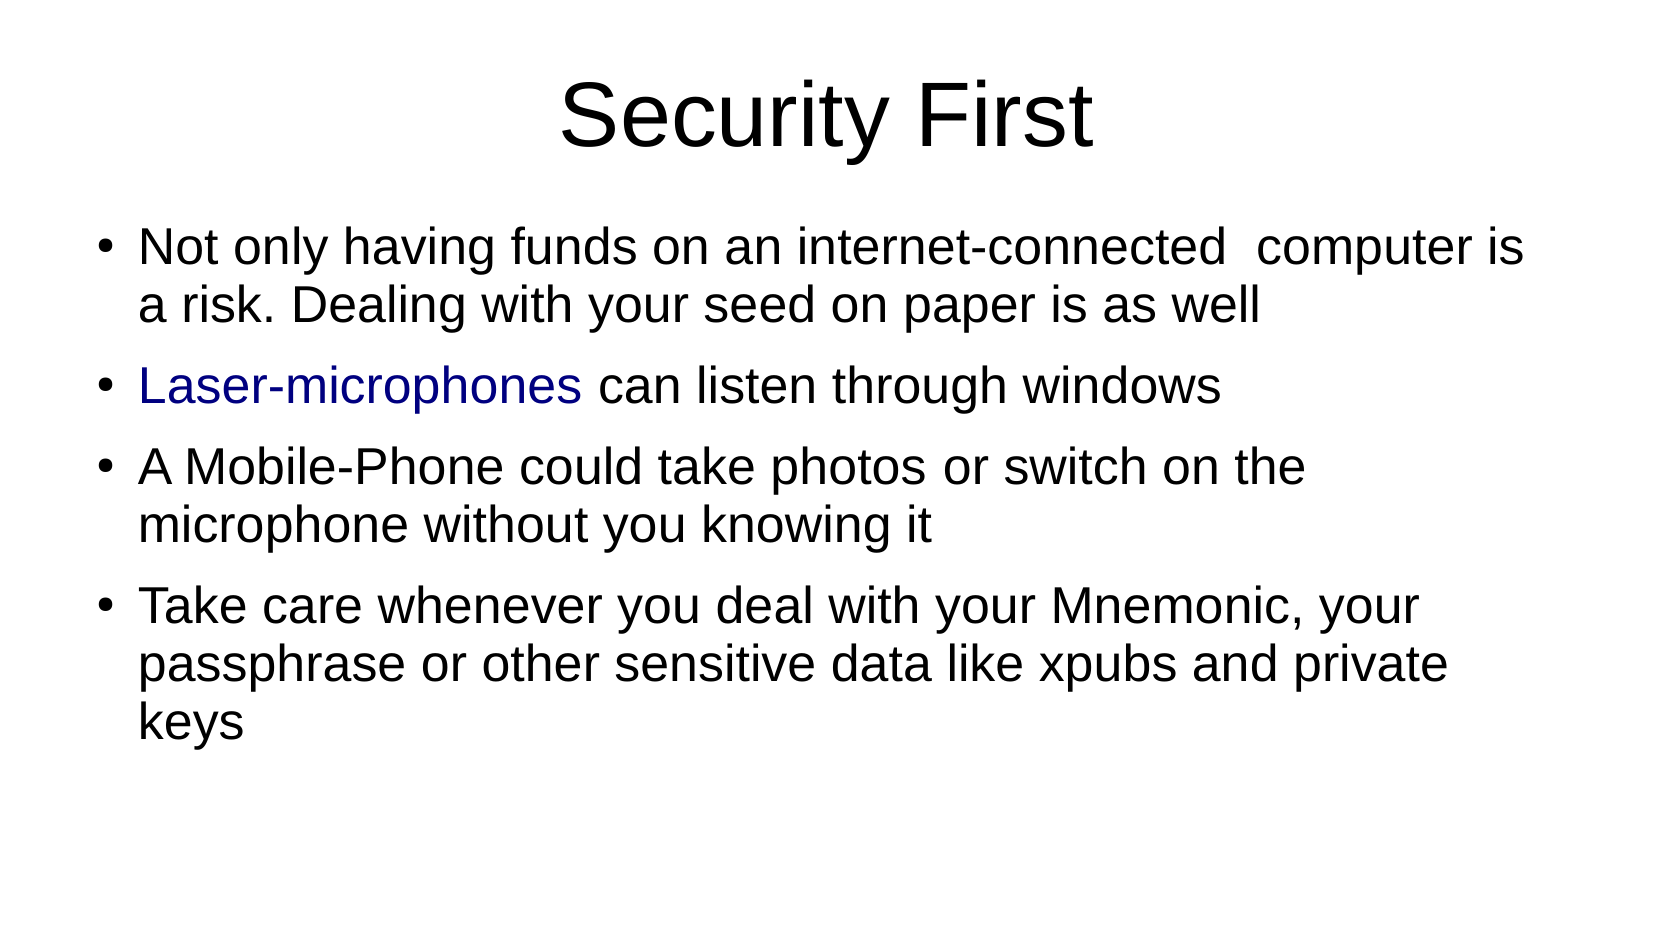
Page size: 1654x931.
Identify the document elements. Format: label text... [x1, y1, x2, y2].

list Not only having funds on an internet-connected computer is a risk. Dealing with your seed on paper is as well Laser-microphones can listen through windows A Mobile-Phone could take photos or switch on the microphone without you knowing it Take care whenever you deal with your Mnemonic, your passphrase or other sensitive data like xpubs and private keys [82, 217, 1571, 758]
title Security First [82, 37, 1571, 193]
